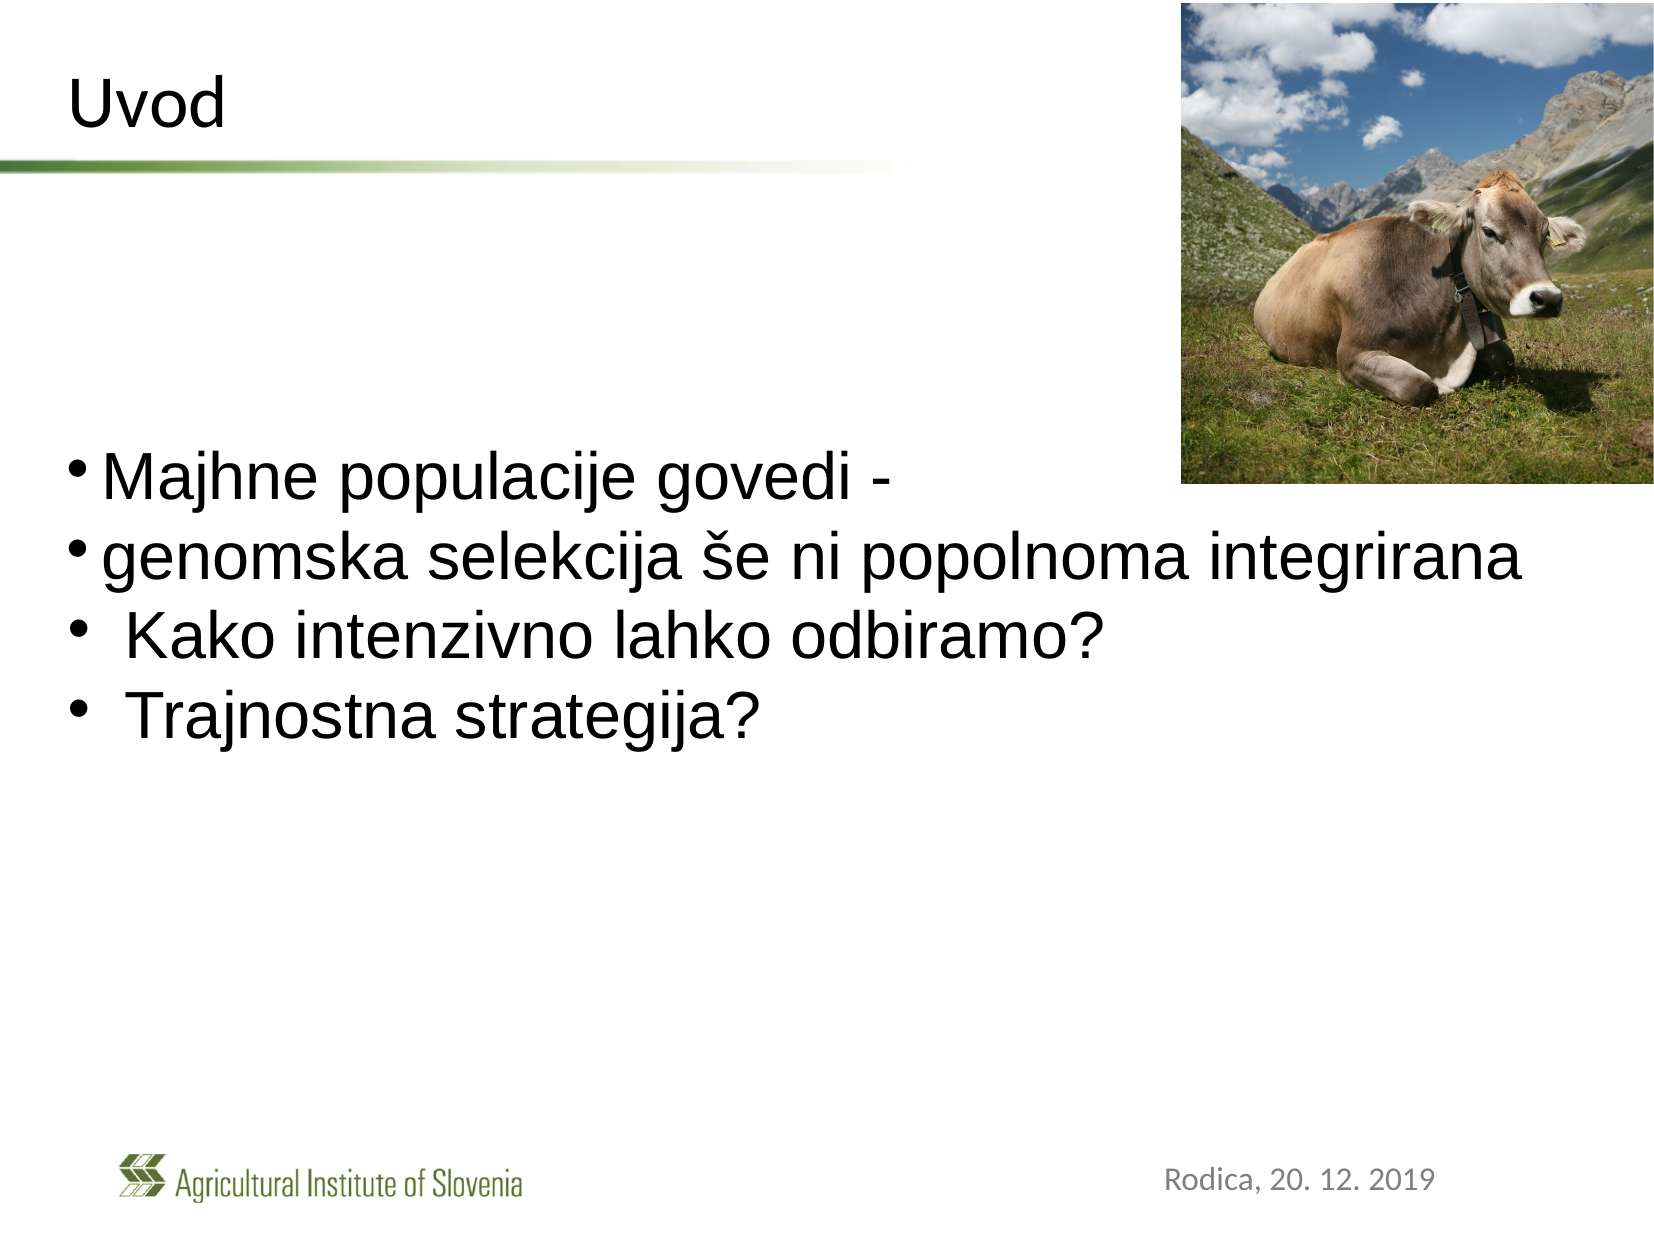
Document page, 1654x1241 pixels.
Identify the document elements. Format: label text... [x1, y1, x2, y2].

text_box Majhne populacije govedi - genomska selekcija še ni popolnoma integrirana Kako intenzivno lahko odbiramo? Trajnostna strategija? [51, 424, 1568, 1241]
text_box Uvod [53, 20, 1181, 176]
picture [0, 0, 1654, 1241]
